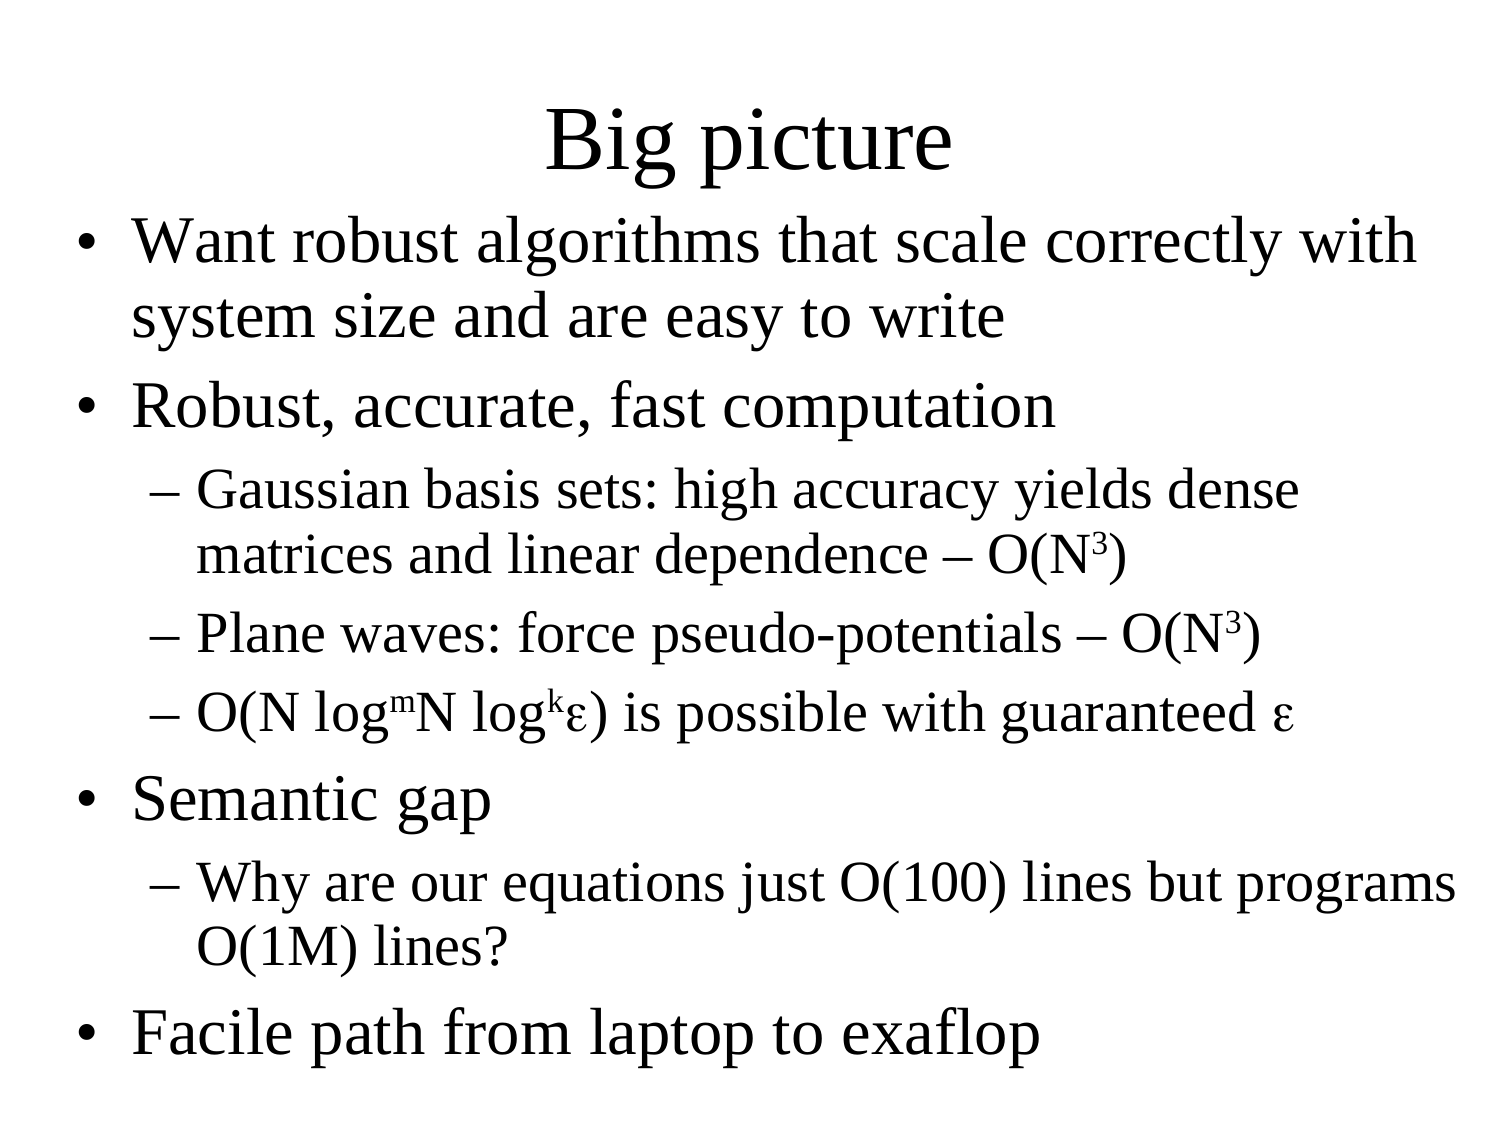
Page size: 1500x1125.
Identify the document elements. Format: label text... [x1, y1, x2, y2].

list Want robust algorithms that scale correctly with system size and are easy to write Robust, accurate, fast computation Gaussian basis sets: high accuracy yields dense matrices and linear dependence – O(N3) Plane waves: force pseudo-potentials – O(N3) O(N logmN logke) is possible with guaranteed e Semantic gap Why are our equations just O(100) lines but programs O(1M) lines? Facile path from laptop to exaflop [75, 203, 1463, 1088]
title Big picture [75, 21, 1426, 203]
